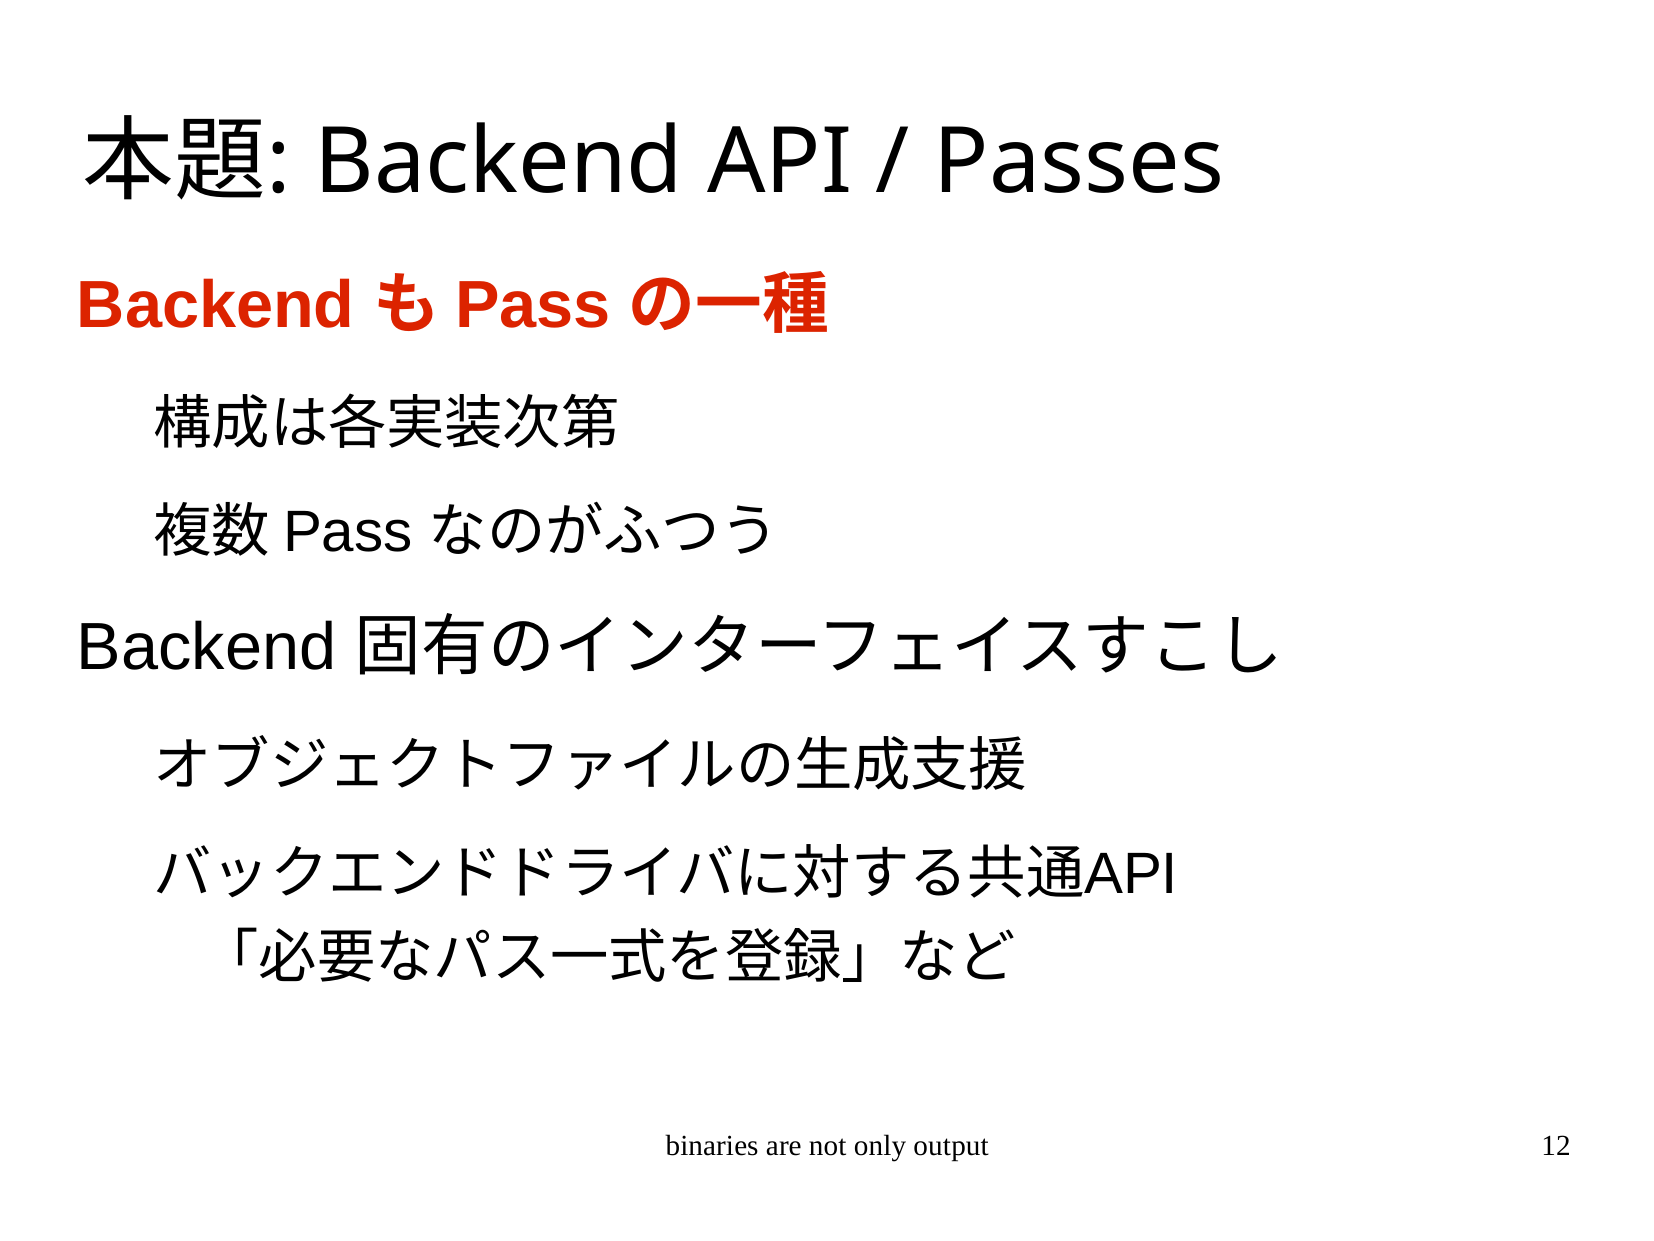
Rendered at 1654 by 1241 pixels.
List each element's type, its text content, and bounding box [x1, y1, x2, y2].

title 本題: Backend API / Passes [82, 49, 1571, 257]
list Backend も Pass の一種 構成は各実装次第 複数 Pass なのがふつう Backend 固有のインターフェイスすこし オブジェクトファイルの生成支援 バックエンドドライバに対する共通API 「必要なパス一式を登録」など [59, 249, 1548, 834]
